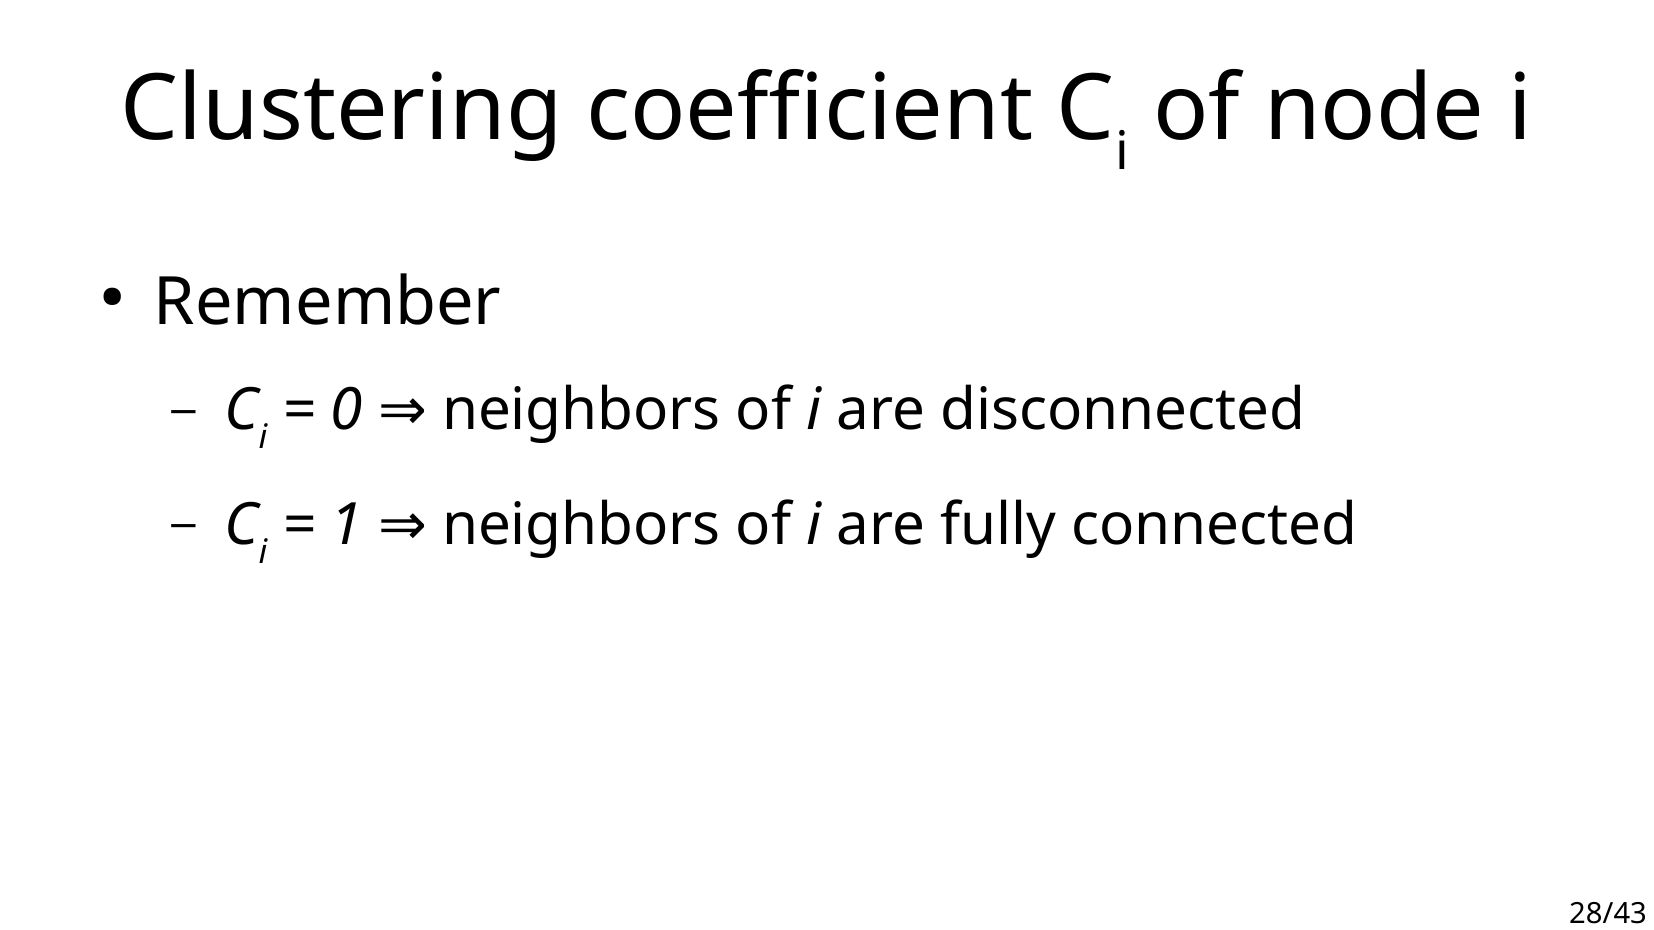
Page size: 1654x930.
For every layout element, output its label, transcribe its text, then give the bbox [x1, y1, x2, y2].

title Clustering coefficient Ci of node i [82, 1, 1571, 225]
list Remember Ci = 0 ⇒ neighbors of i are disconnected Ci = 1 ⇒ neighbors of i are fully connected [82, 252, 1571, 793]
